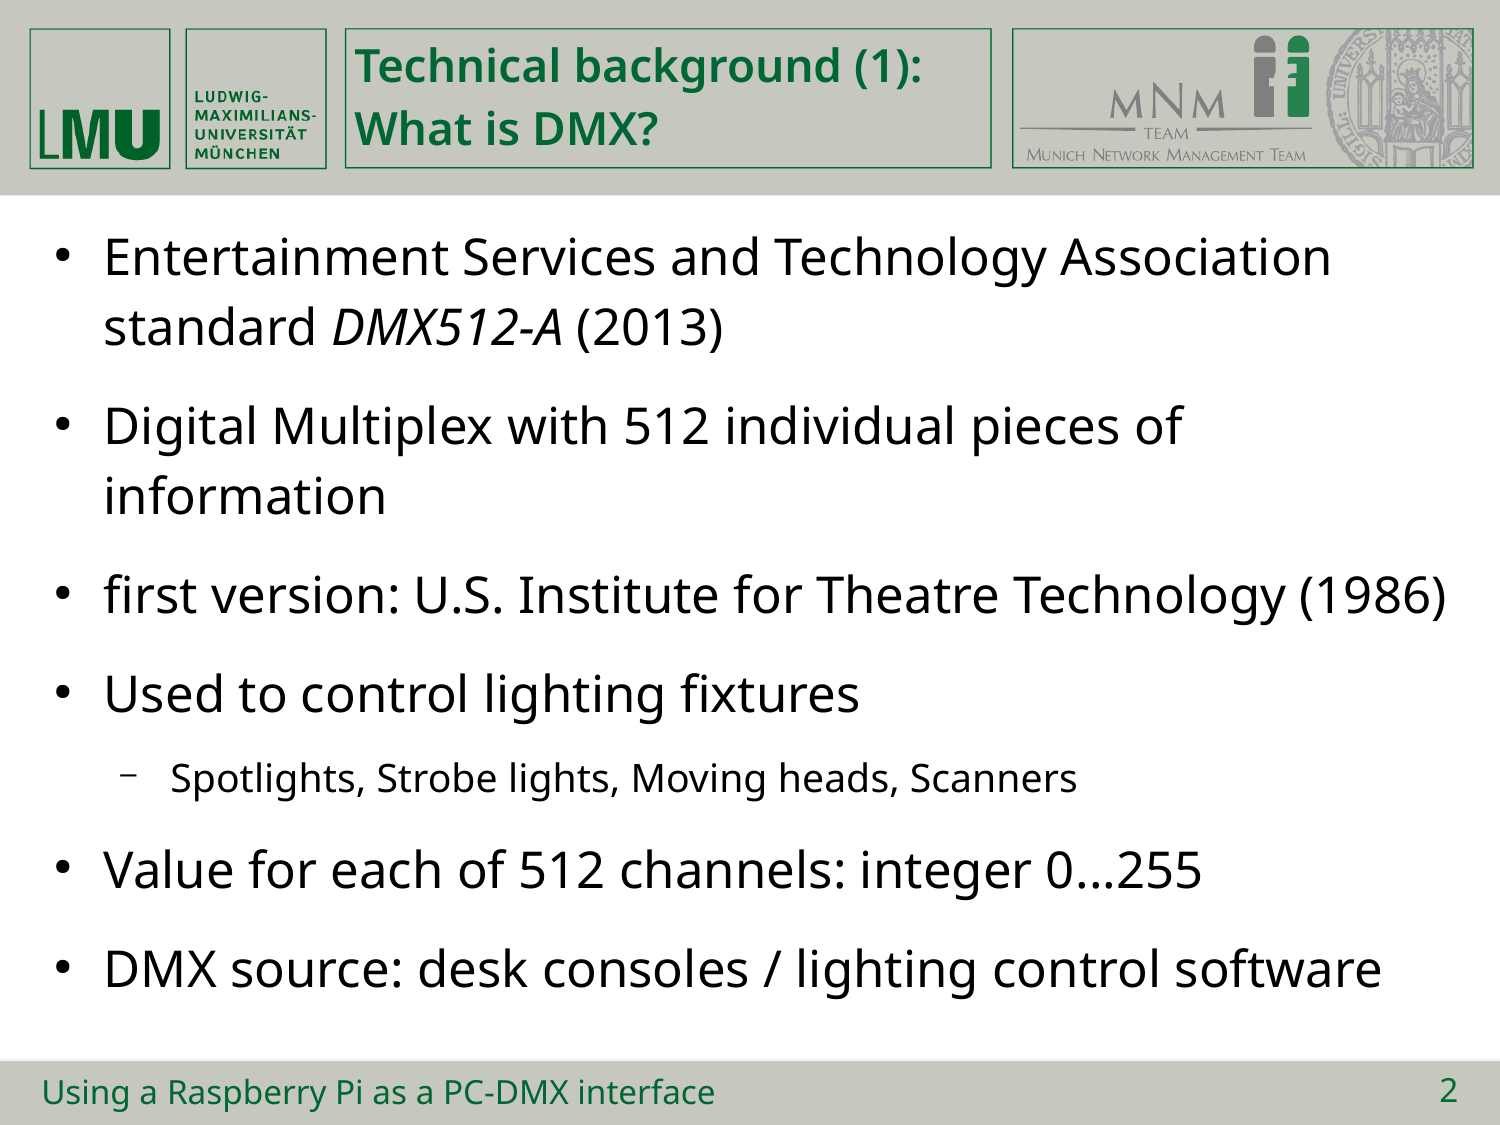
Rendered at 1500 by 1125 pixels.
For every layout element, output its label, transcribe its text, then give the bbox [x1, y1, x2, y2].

picture [0, 1059, 1500, 1125]
list Entertainment Services and Technology Association standard DMX512-A (2013) Digital Multiplex with 512 individual pieces of information first version: U.S. Institute for Theatre Technology (1986) Used to control lighting fixtures Spotlights, Strobe lights, Moving heads, Scanners Value for each of 512 channels: integer 0...255 DMX source: desk consoles / lighting control software [37, 221, 1459, 1025]
title Technical background (1): What is DMX? [342, 29, 993, 171]
picture [0, 0, 1500, 196]
